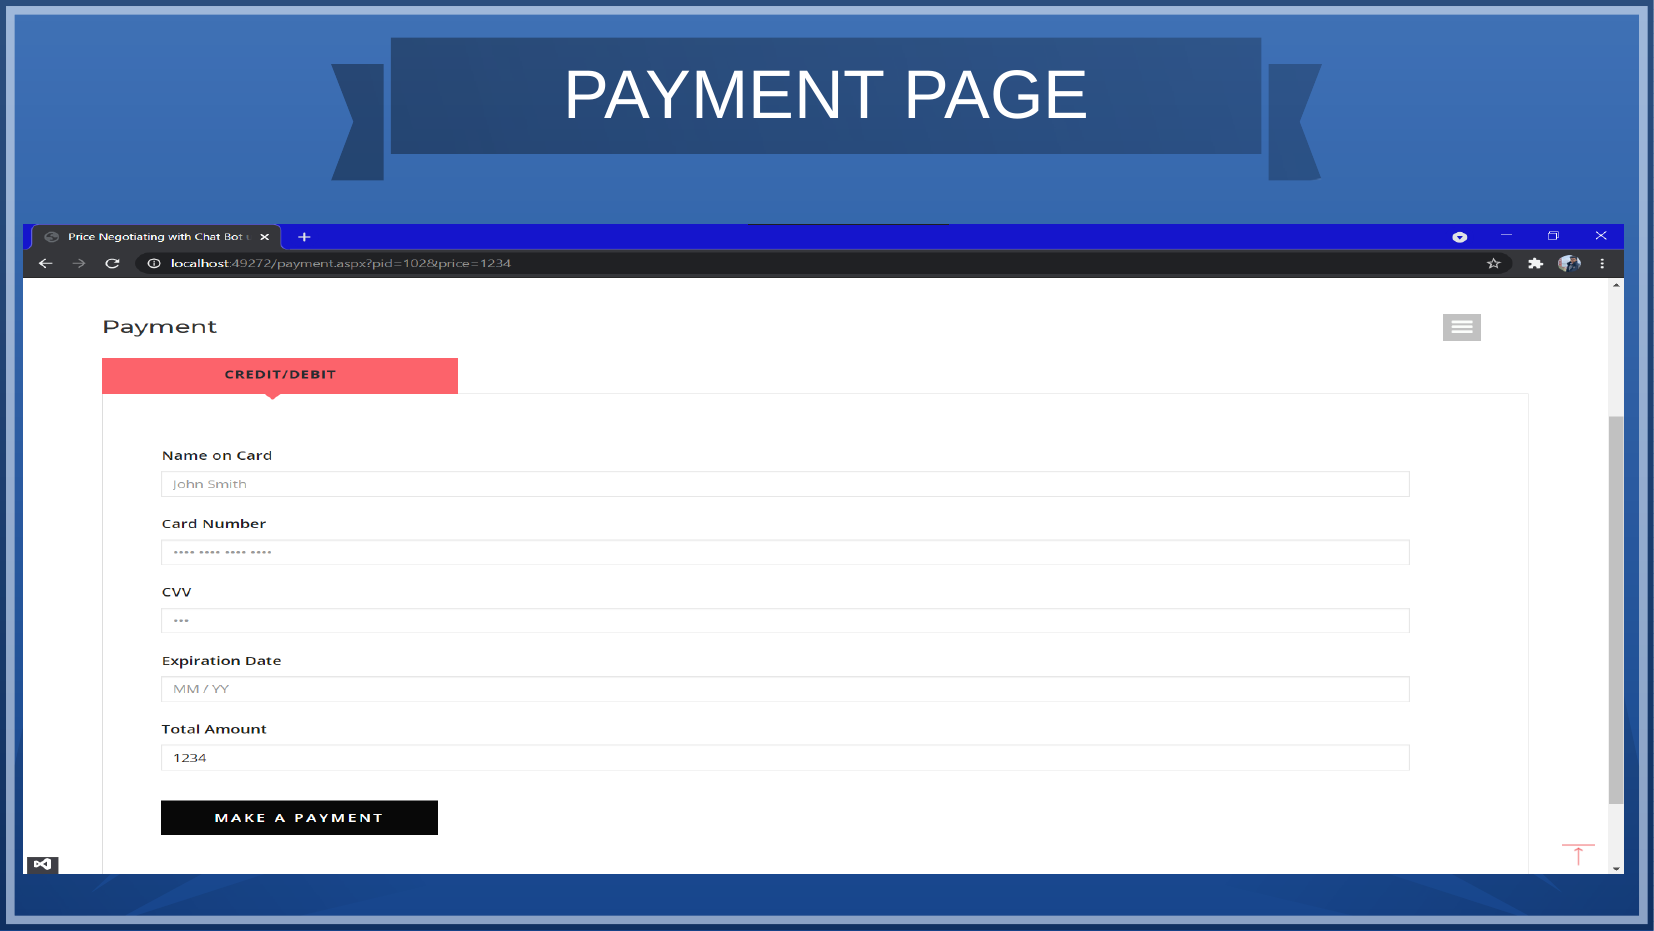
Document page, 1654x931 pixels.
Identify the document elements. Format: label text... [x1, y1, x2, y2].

title PAYMENT PAGE [389, 35, 1264, 154]
picture [23, 224, 1624, 875]
